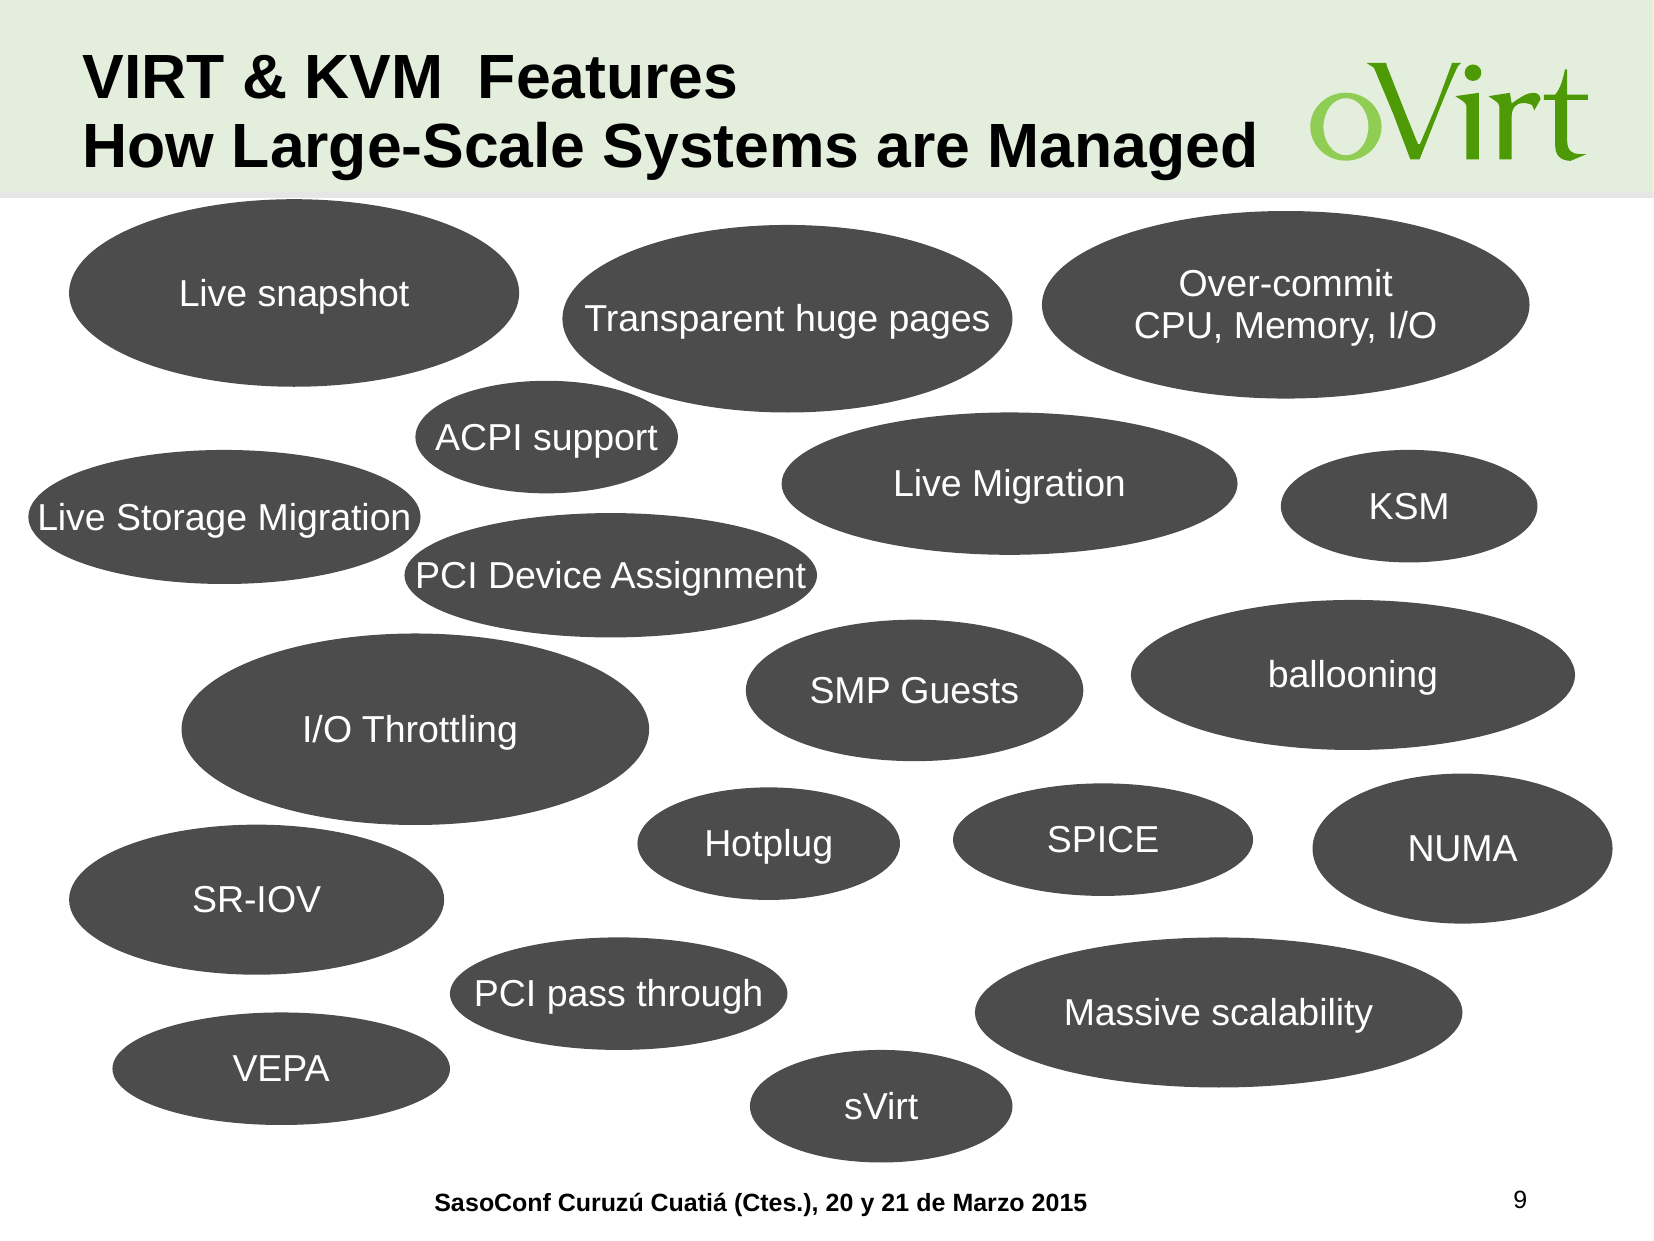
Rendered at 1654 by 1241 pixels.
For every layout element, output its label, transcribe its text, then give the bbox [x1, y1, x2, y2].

text_box NUMA [1312, 773, 1613, 924]
text_box ACPI support [415, 380, 678, 494]
text_box SPICE [953, 783, 1254, 896]
text_box Massive scalability [974, 937, 1463, 1088]
text_box KSM [1280, 449, 1538, 563]
text_box Live Storage Migration [28, 449, 421, 584]
text_box sVirt [749, 1049, 1013, 1163]
text_box Hotplug [637, 787, 901, 900]
text_box Live Migration [781, 412, 1238, 555]
title VIRT & KVM Features How Large-Scale Systems are Managed [82, 37, 1571, 188]
text_box Transparent huge pages [562, 224, 1013, 413]
text_box PCI pass through [449, 937, 788, 1050]
text_box VEPA [112, 1012, 451, 1126]
text_box Live snapshot [69, 199, 520, 387]
text_box Over-commit CPU, Memory, I/O [1041, 211, 1530, 399]
text_box ballooning [1130, 599, 1576, 751]
text_box I/O Throttling [181, 633, 650, 826]
text_box SMP Guests [745, 619, 1084, 762]
text_box PCI Device Assignment [404, 513, 818, 638]
text_box SR-IOV [69, 824, 445, 975]
